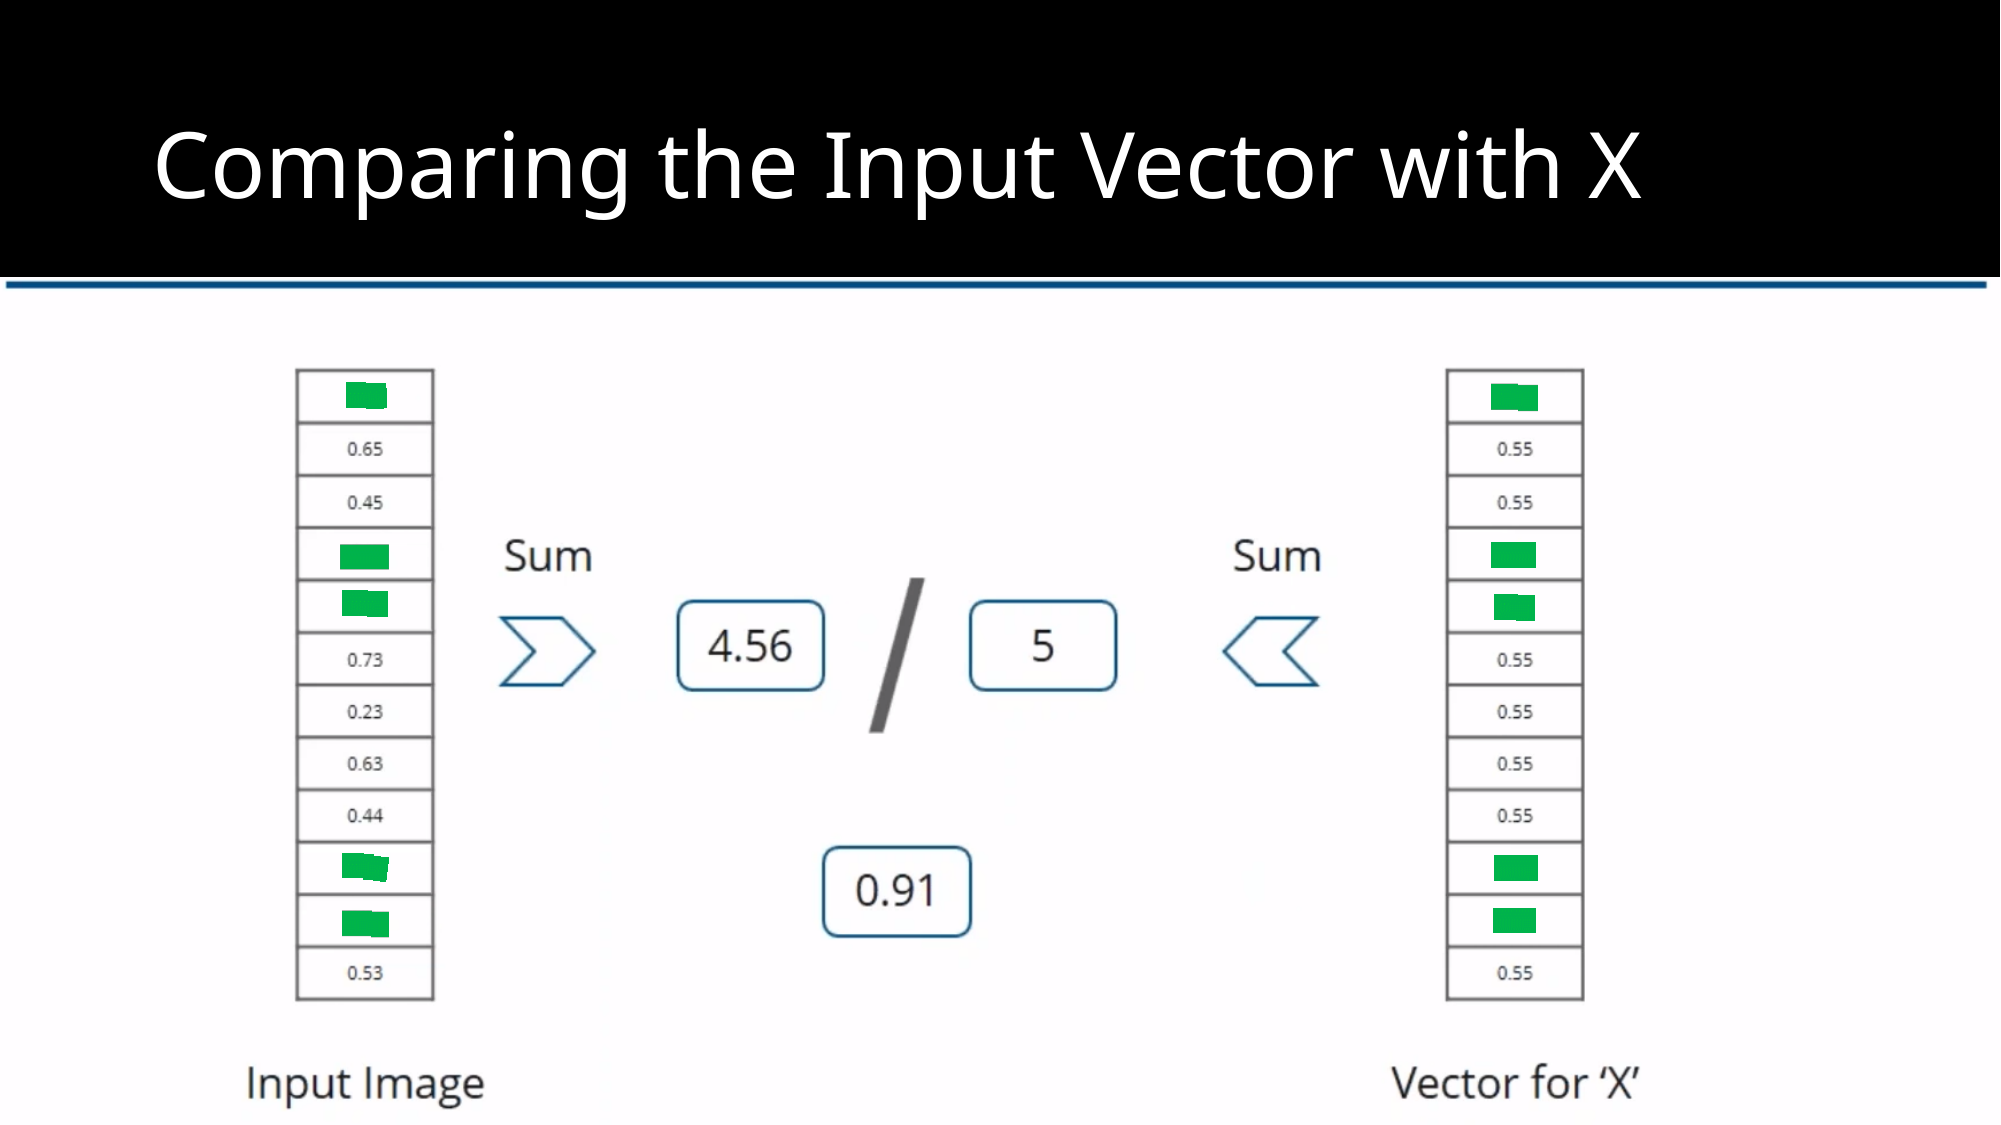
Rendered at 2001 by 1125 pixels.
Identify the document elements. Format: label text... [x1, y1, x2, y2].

picture [0, 277, 2000, 1125]
text_box Comparing the Input Vector with X [137, 59, 1863, 278]
